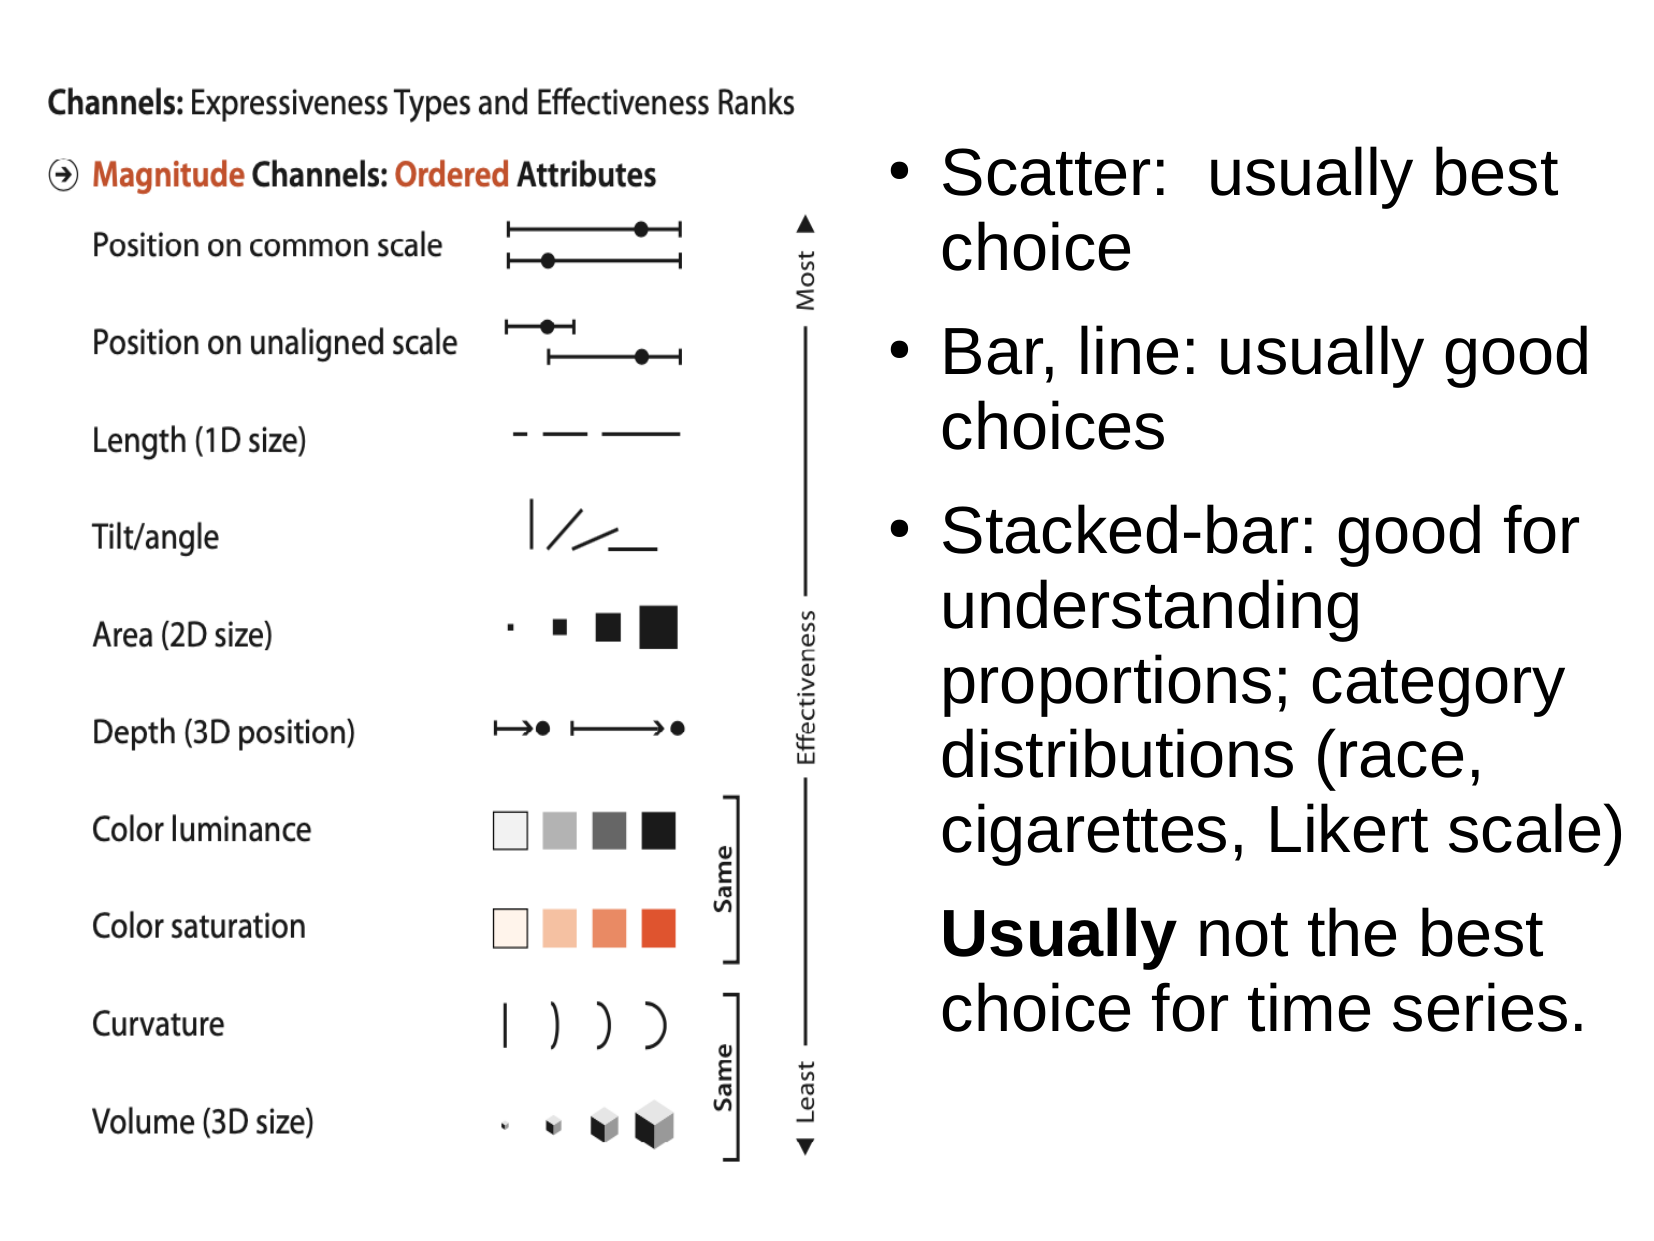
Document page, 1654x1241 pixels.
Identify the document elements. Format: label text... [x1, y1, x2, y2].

picture [32, 74, 841, 1186]
text_box Scatter: usually best choice Bar, line: usually good choices Stacked-bar: good for understanding proportions; category distributions (race, cigarettes, Likert scale) Usually not the best choice for time series. [870, 135, 1654, 1044]
